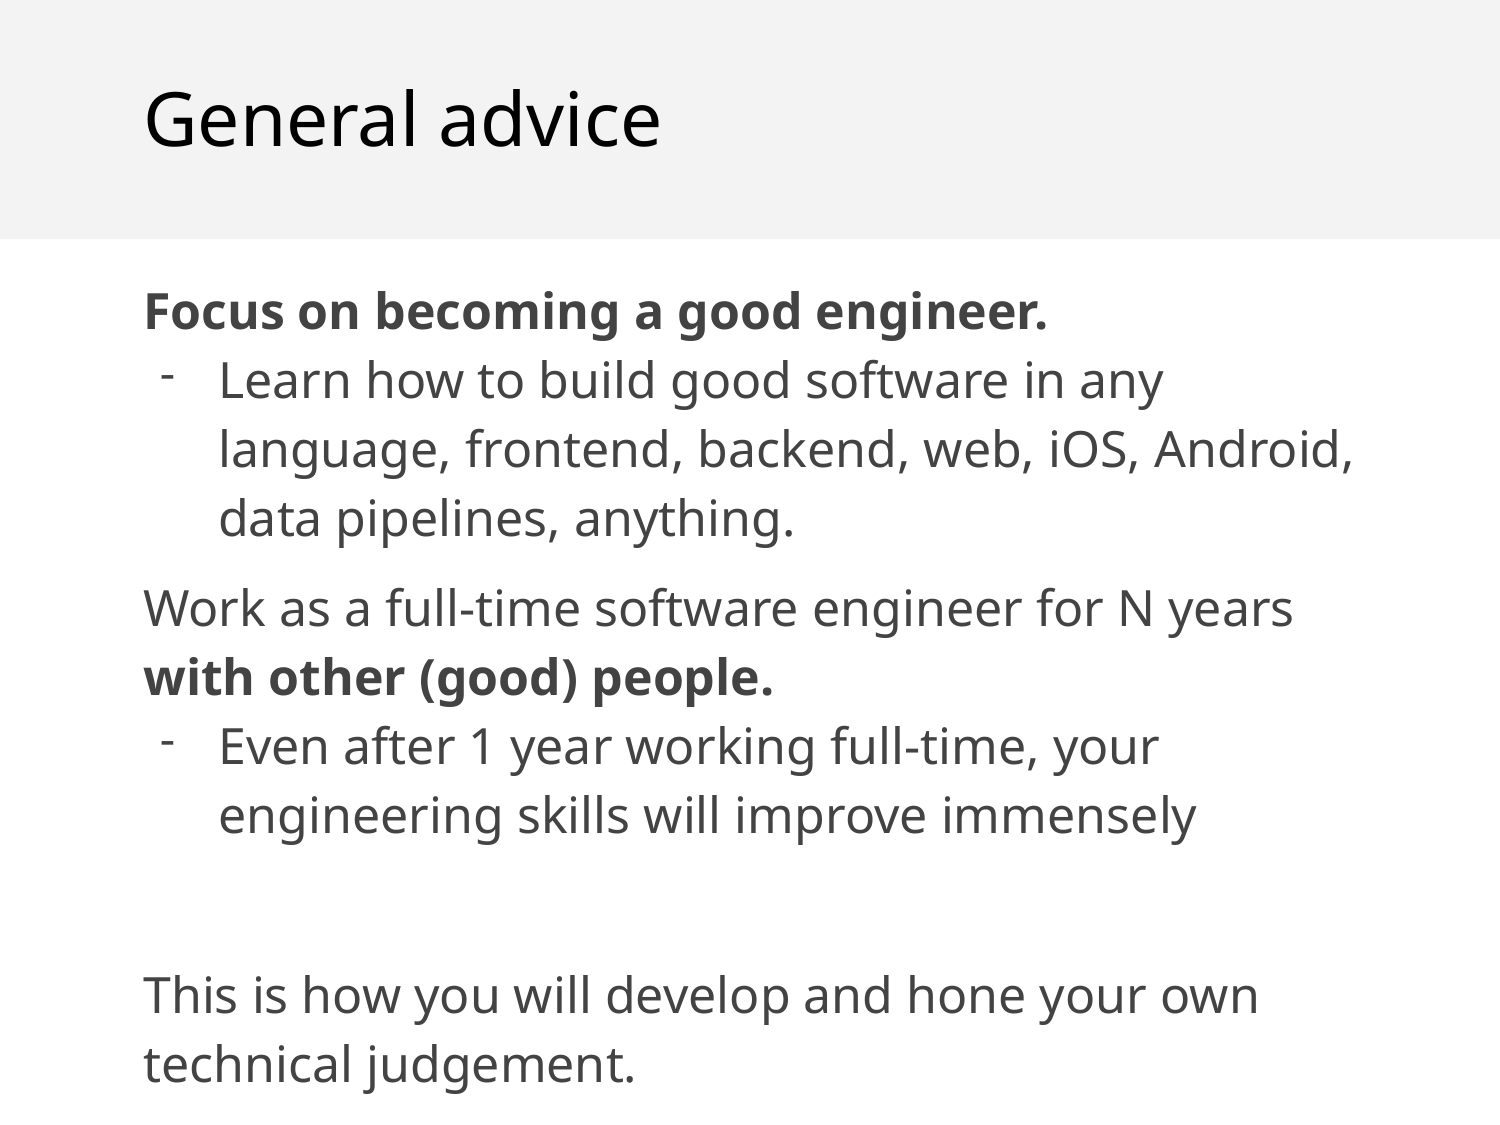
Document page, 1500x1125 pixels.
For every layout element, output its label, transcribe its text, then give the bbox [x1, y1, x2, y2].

list Focus on becoming a good engineer. Learn how to build good software in any language, frontend, backend, web, iOS, Android, data pipelines, anything. Work as a full-time software engineer for N years with other (good) people. Even after 1 year working full-time, your engineering skills will improve immensely This is how you will develop and hone your own technical judgement. [128, 255, 1372, 1004]
title General advice [128, 56, 1430, 183]
